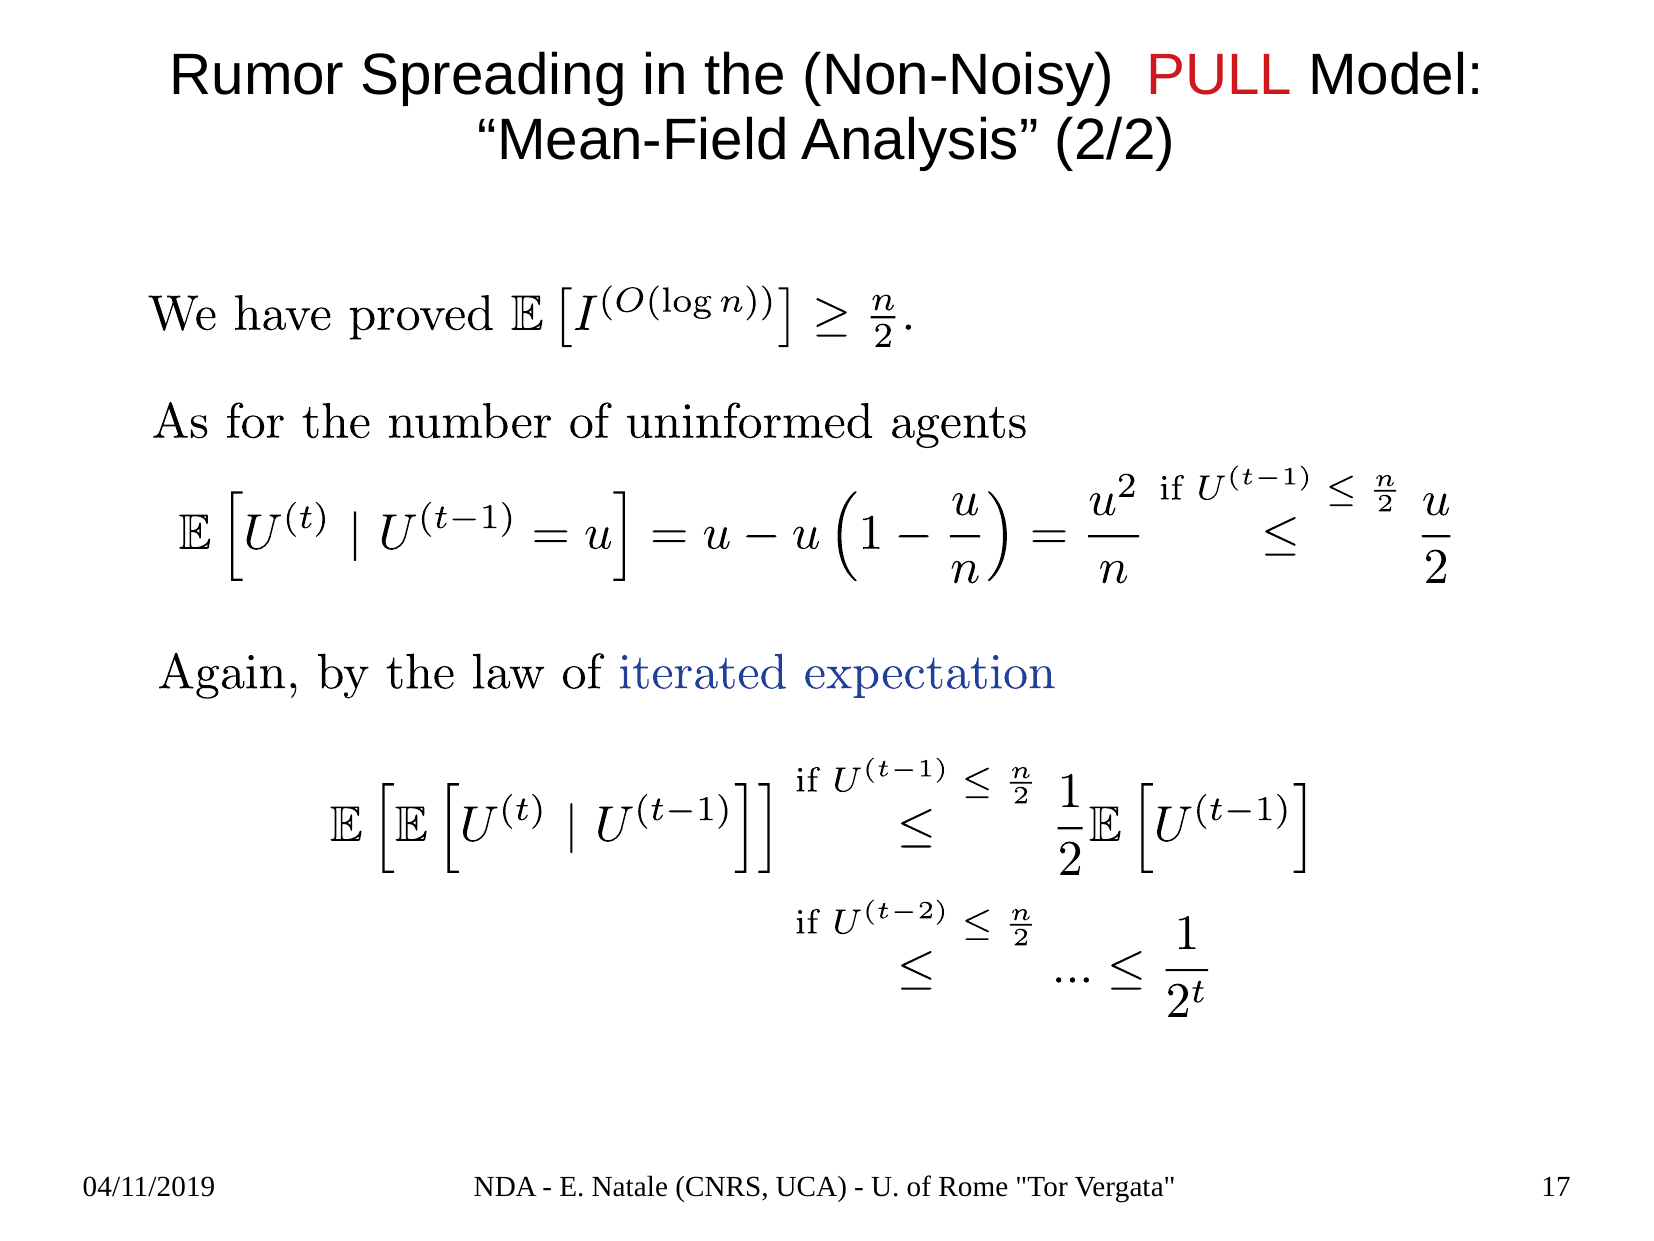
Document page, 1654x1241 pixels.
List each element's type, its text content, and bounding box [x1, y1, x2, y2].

text_box [153, 401, 1451, 623]
title Rumor Spreading in the (Non-Noisy) PULL Model: “Mean-Field Analysis” (2/2) [82, 41, 1571, 173]
text_box [148, 285, 912, 348]
text_box [159, 652, 1306, 1017]
